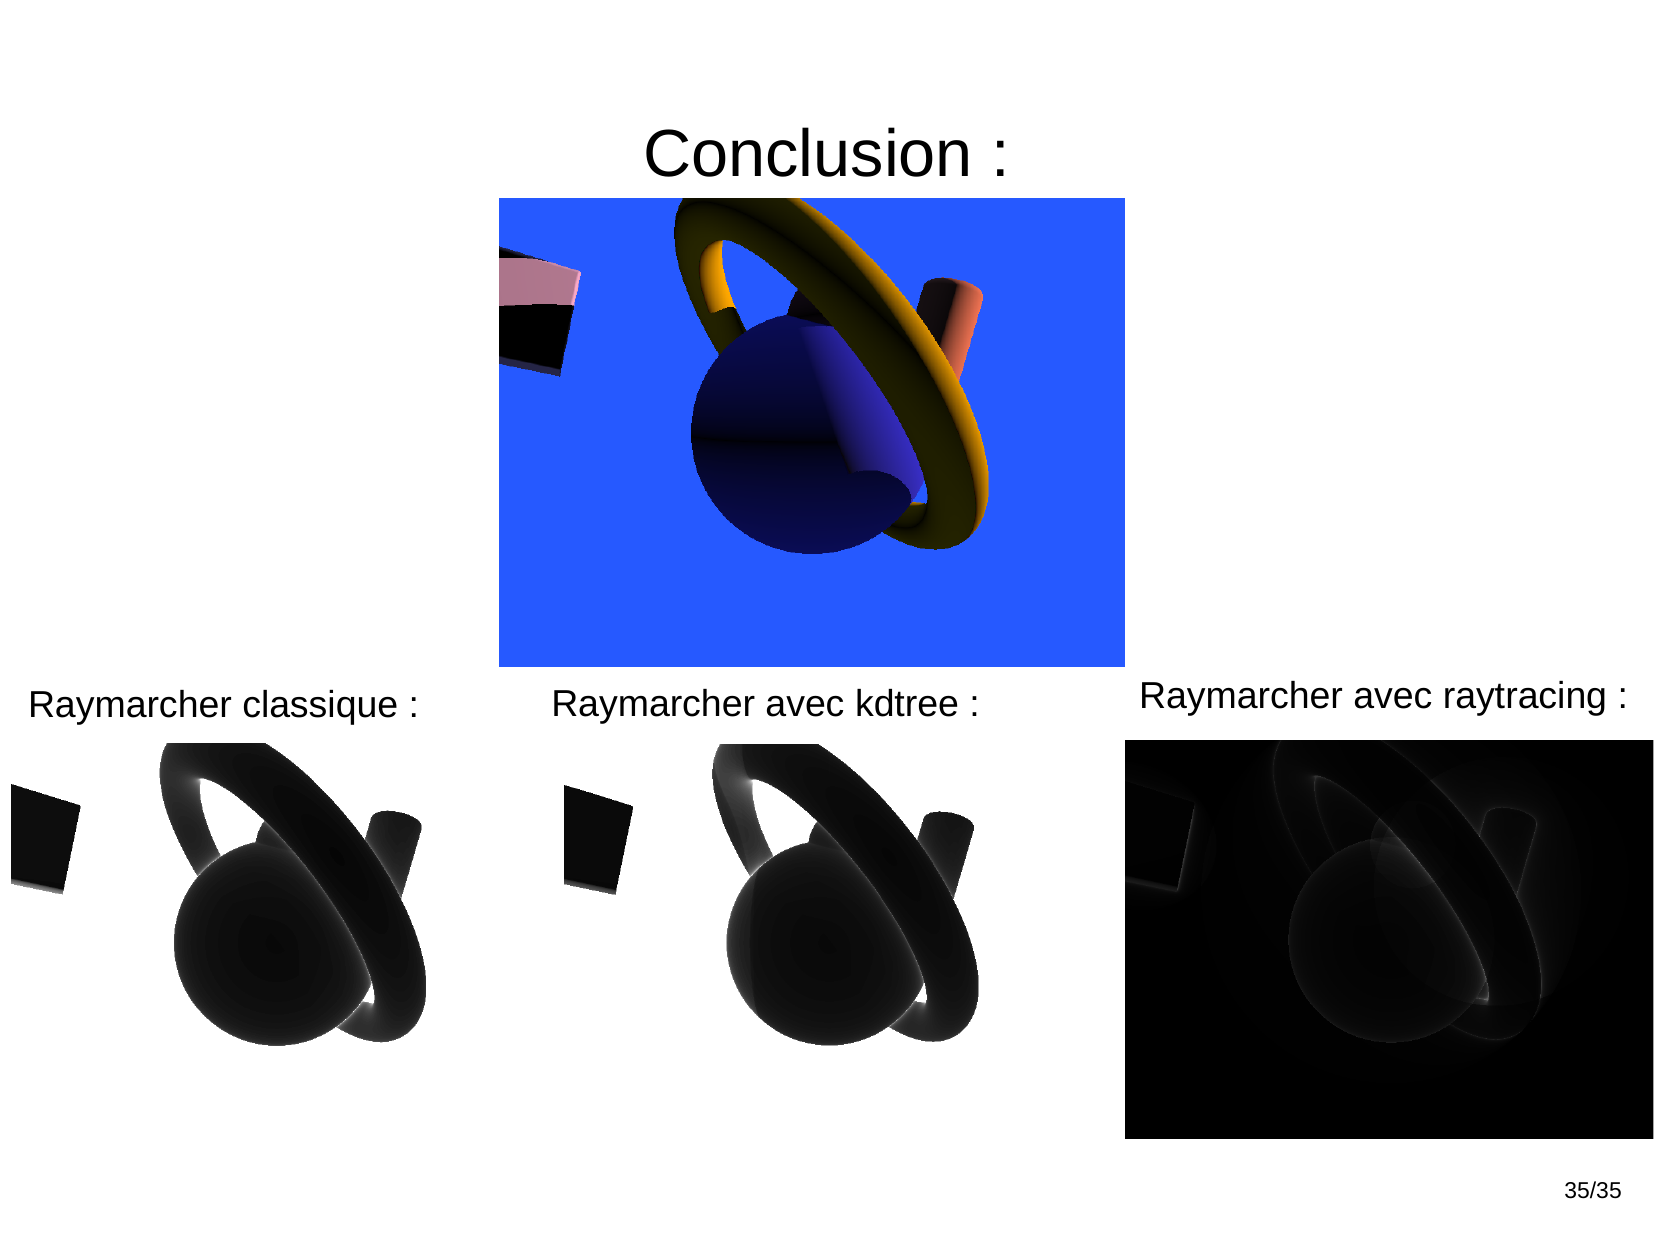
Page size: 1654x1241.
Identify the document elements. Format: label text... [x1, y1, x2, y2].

text_box 35/35 [1549, 1170, 1637, 1211]
picture [564, 744, 1094, 1141]
text_box Raymarcher classique : [13, 675, 435, 733]
picture [11, 743, 542, 1142]
title Conclusion : [82, 16, 1571, 290]
picture [499, 198, 1125, 668]
text_box Raymarcher avec kdtree : [536, 674, 1056, 732]
picture [1125, 740, 1654, 1139]
text_box Raymarcher avec raytracing : [1124, 667, 1644, 724]
